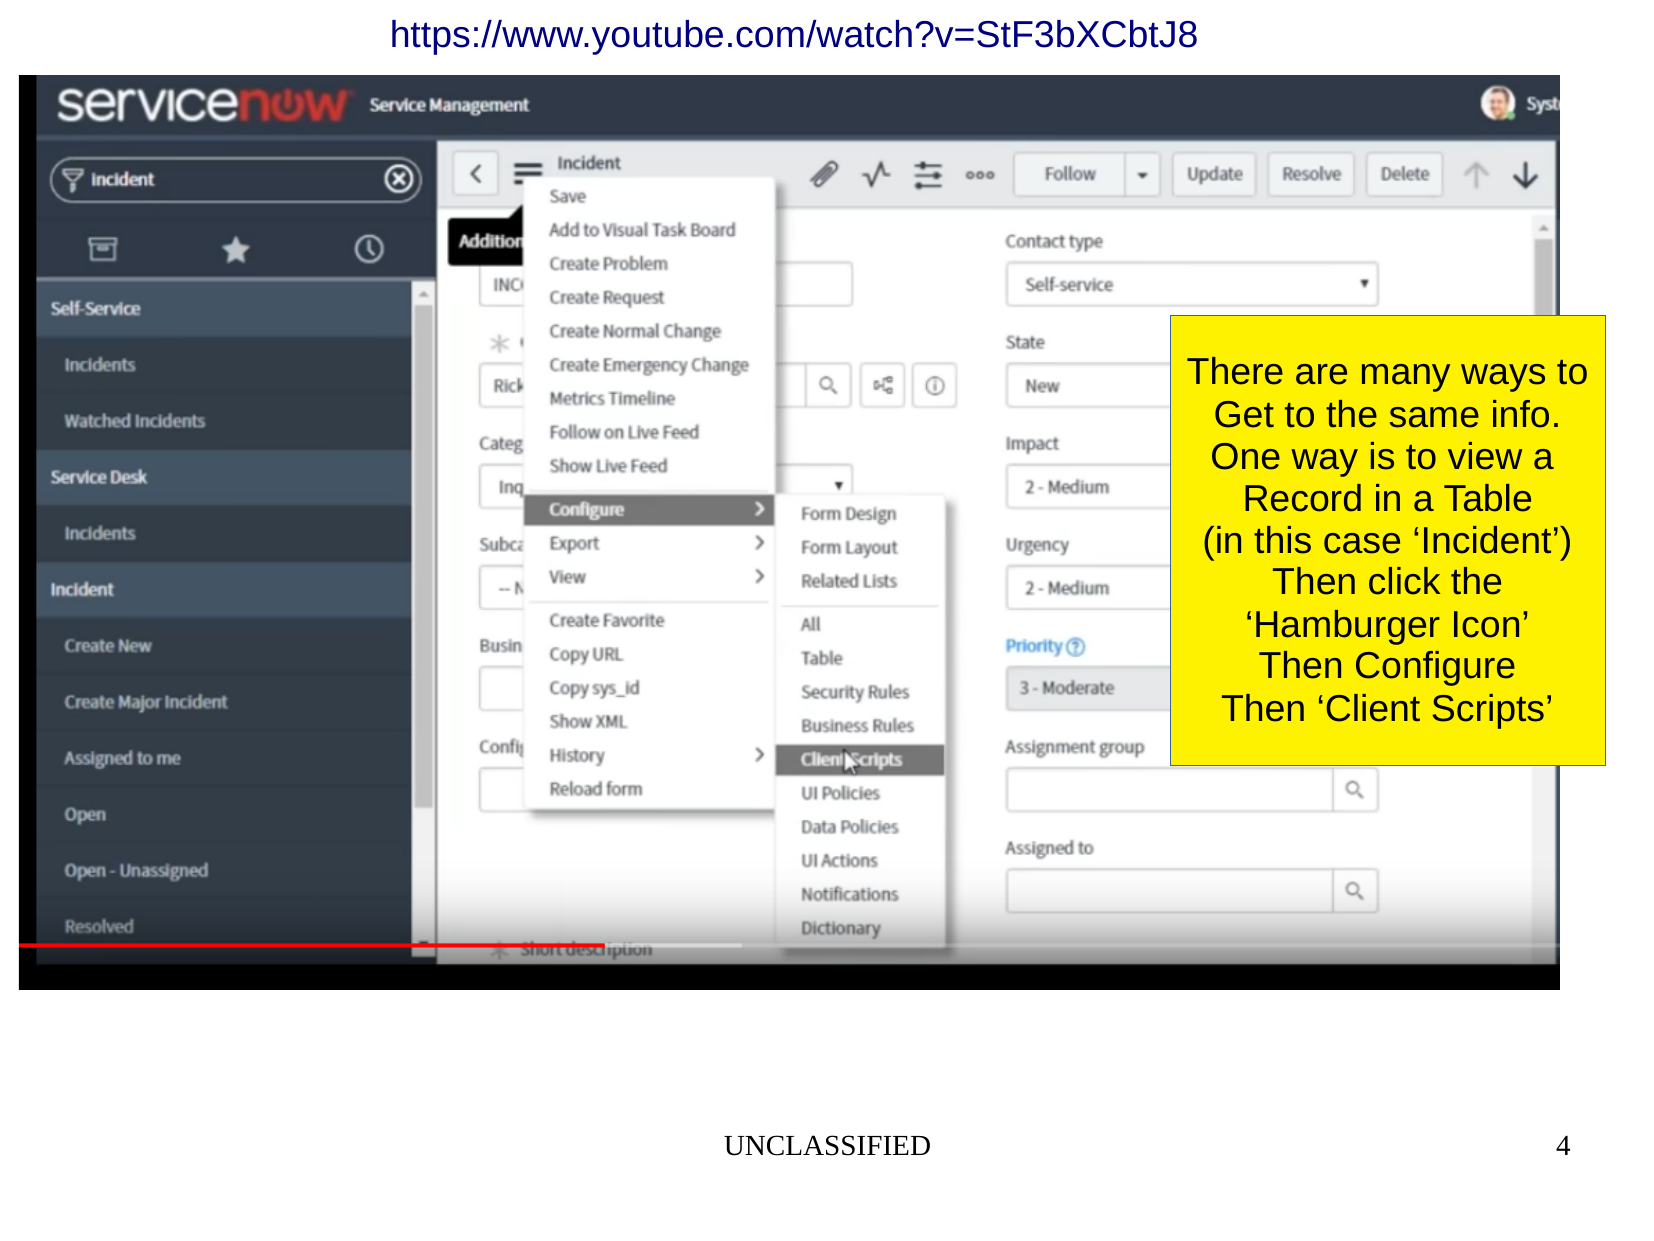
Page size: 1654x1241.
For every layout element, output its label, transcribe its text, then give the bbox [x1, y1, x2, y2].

text_box https://www.youtube.com/watch?v=StF3bXCbtJ8 [375, 6, 1396, 106]
picture [18, 75, 1561, 990]
text_box There are many ways to Get to the same info. One way is to view a Record in a Table (in this case ‘Incident’) Then click the ‘Hamburger Icon’ Then Configure Then ‘Client Scripts’ [1170, 315, 1606, 766]
